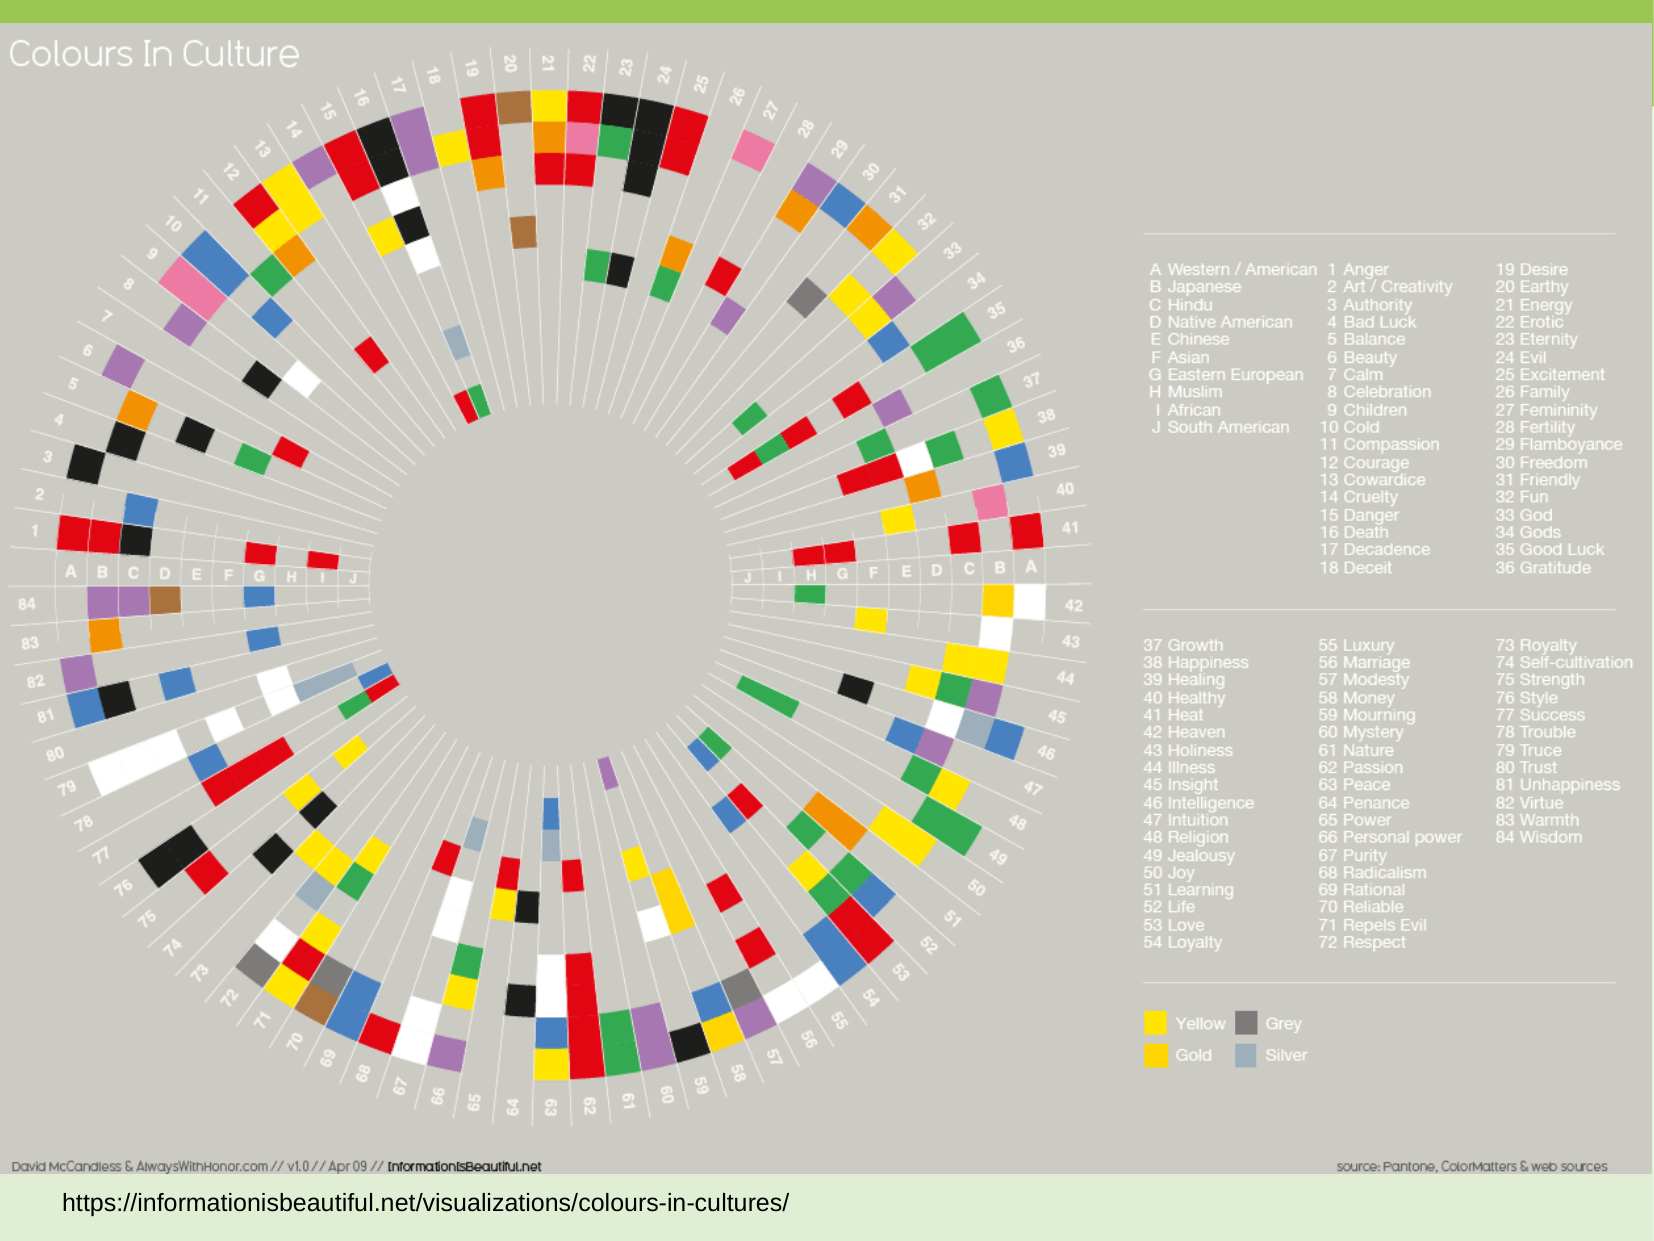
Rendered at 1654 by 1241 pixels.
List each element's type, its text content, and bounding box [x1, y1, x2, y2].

text_box https://informationisbeautiful.net/visualizations/colours-in-cultures/ [47, 1181, 1300, 1241]
picture [0, 23, 1652, 1174]
